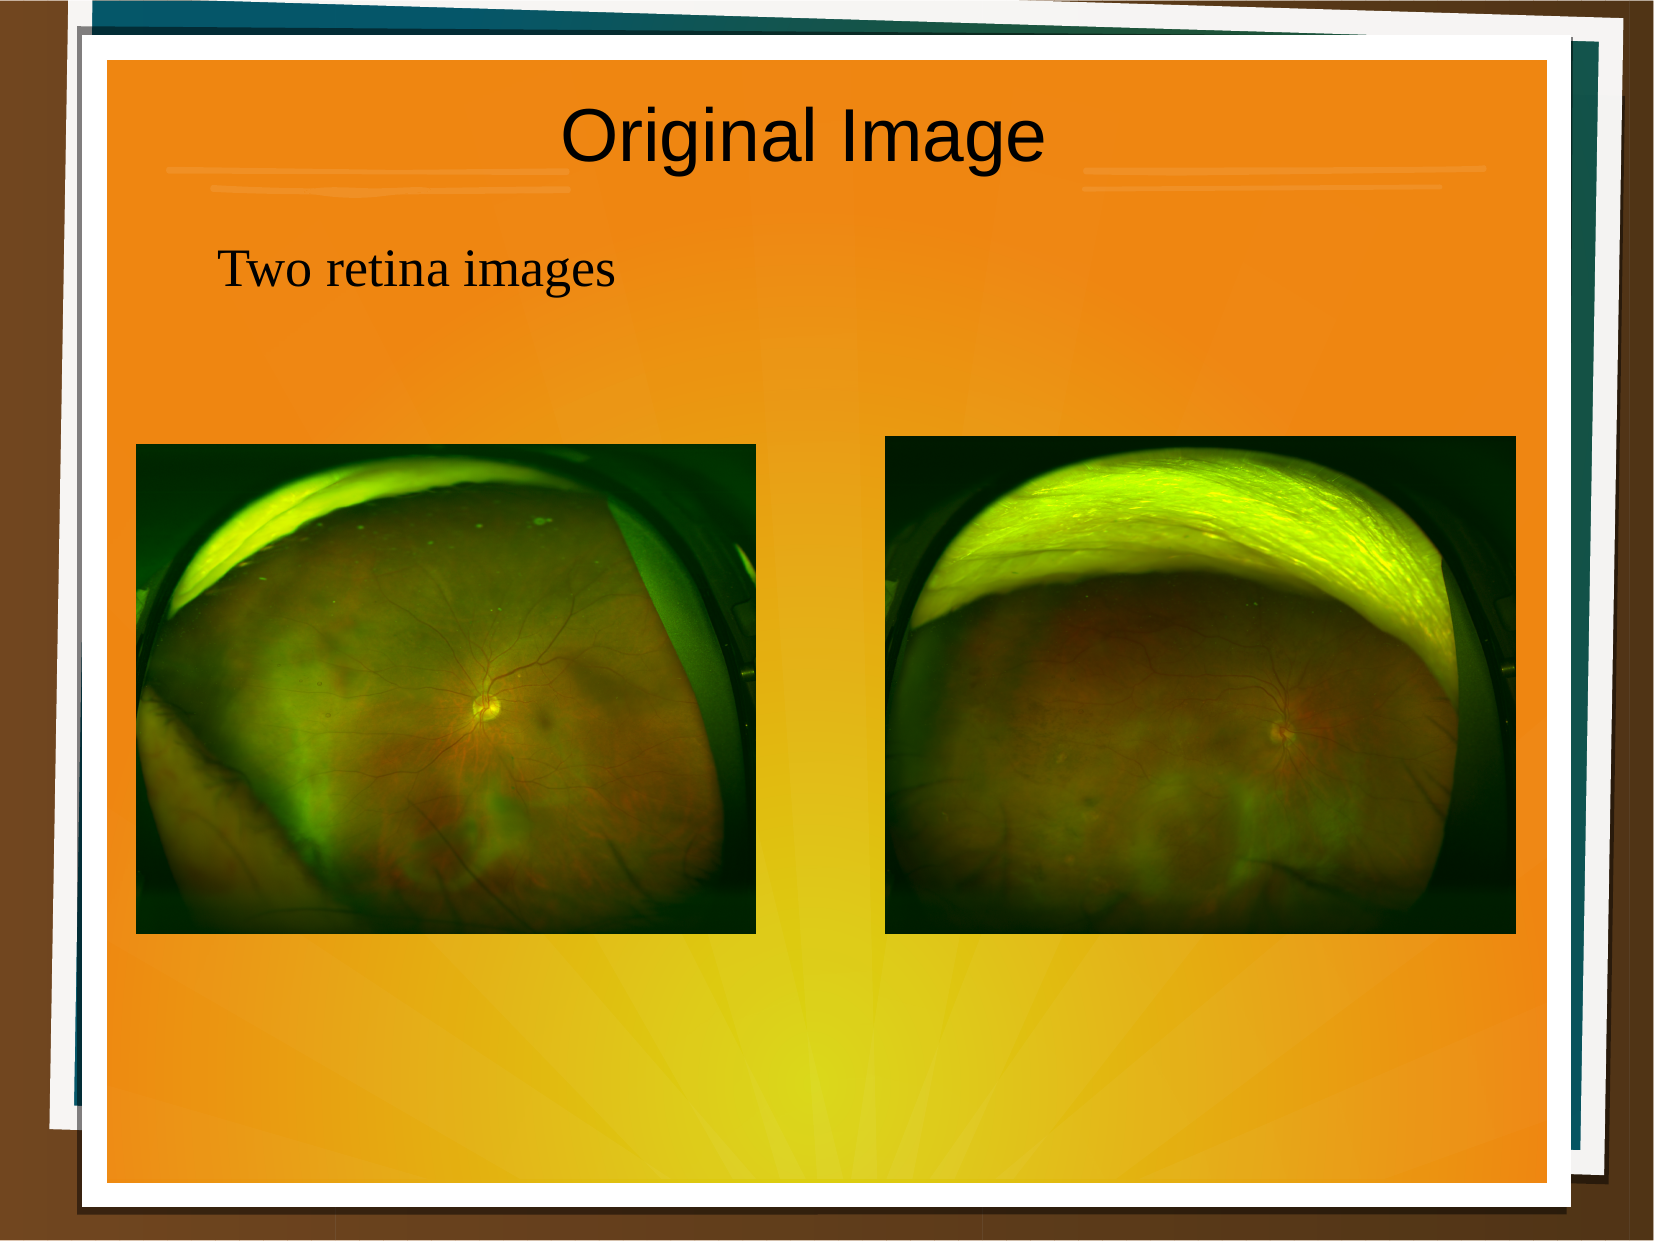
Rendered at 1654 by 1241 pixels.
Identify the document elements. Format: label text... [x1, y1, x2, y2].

title Original Image Two retina images [82, 49, 1571, 343]
picture [885, 436, 1516, 934]
picture [136, 444, 756, 934]
